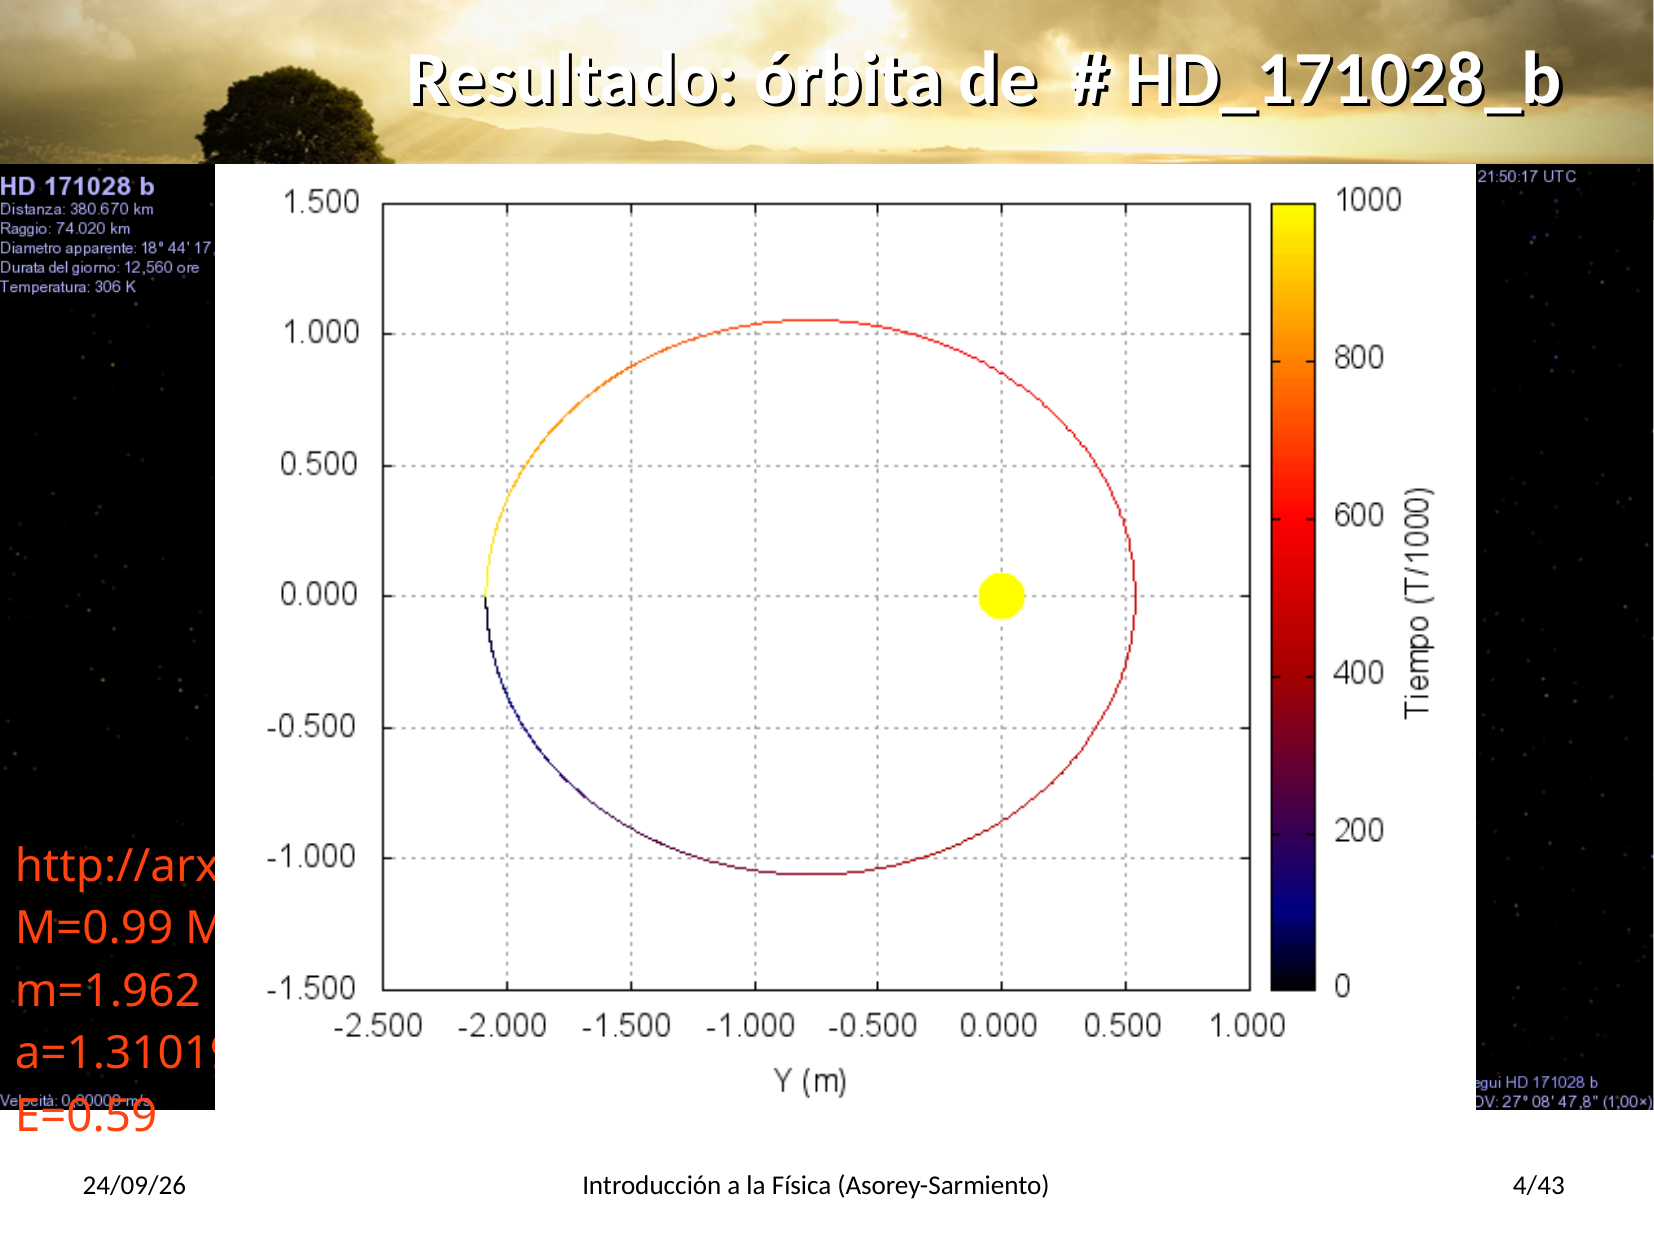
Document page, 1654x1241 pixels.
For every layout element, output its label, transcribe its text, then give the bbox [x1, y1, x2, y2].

picture [89, 1107, 108, 1111]
picture [0, 0, 1654, 1111]
text_box http://arxiv.org/abs/0708.0954 M=0.99 M_Sol m=1.962 m_Jup a=1.31019 UA E=0.59 [0, 825, 215, 1107]
picture [137, 1107, 151, 1111]
picture [72, 1107, 86, 1111]
picture [23, 1107, 69, 1111]
picture [0, 1107, 18, 1111]
picture [112, 1107, 133, 1111]
title Resultado: órbita de # HD_171028_b [75, 19, 1564, 151]
